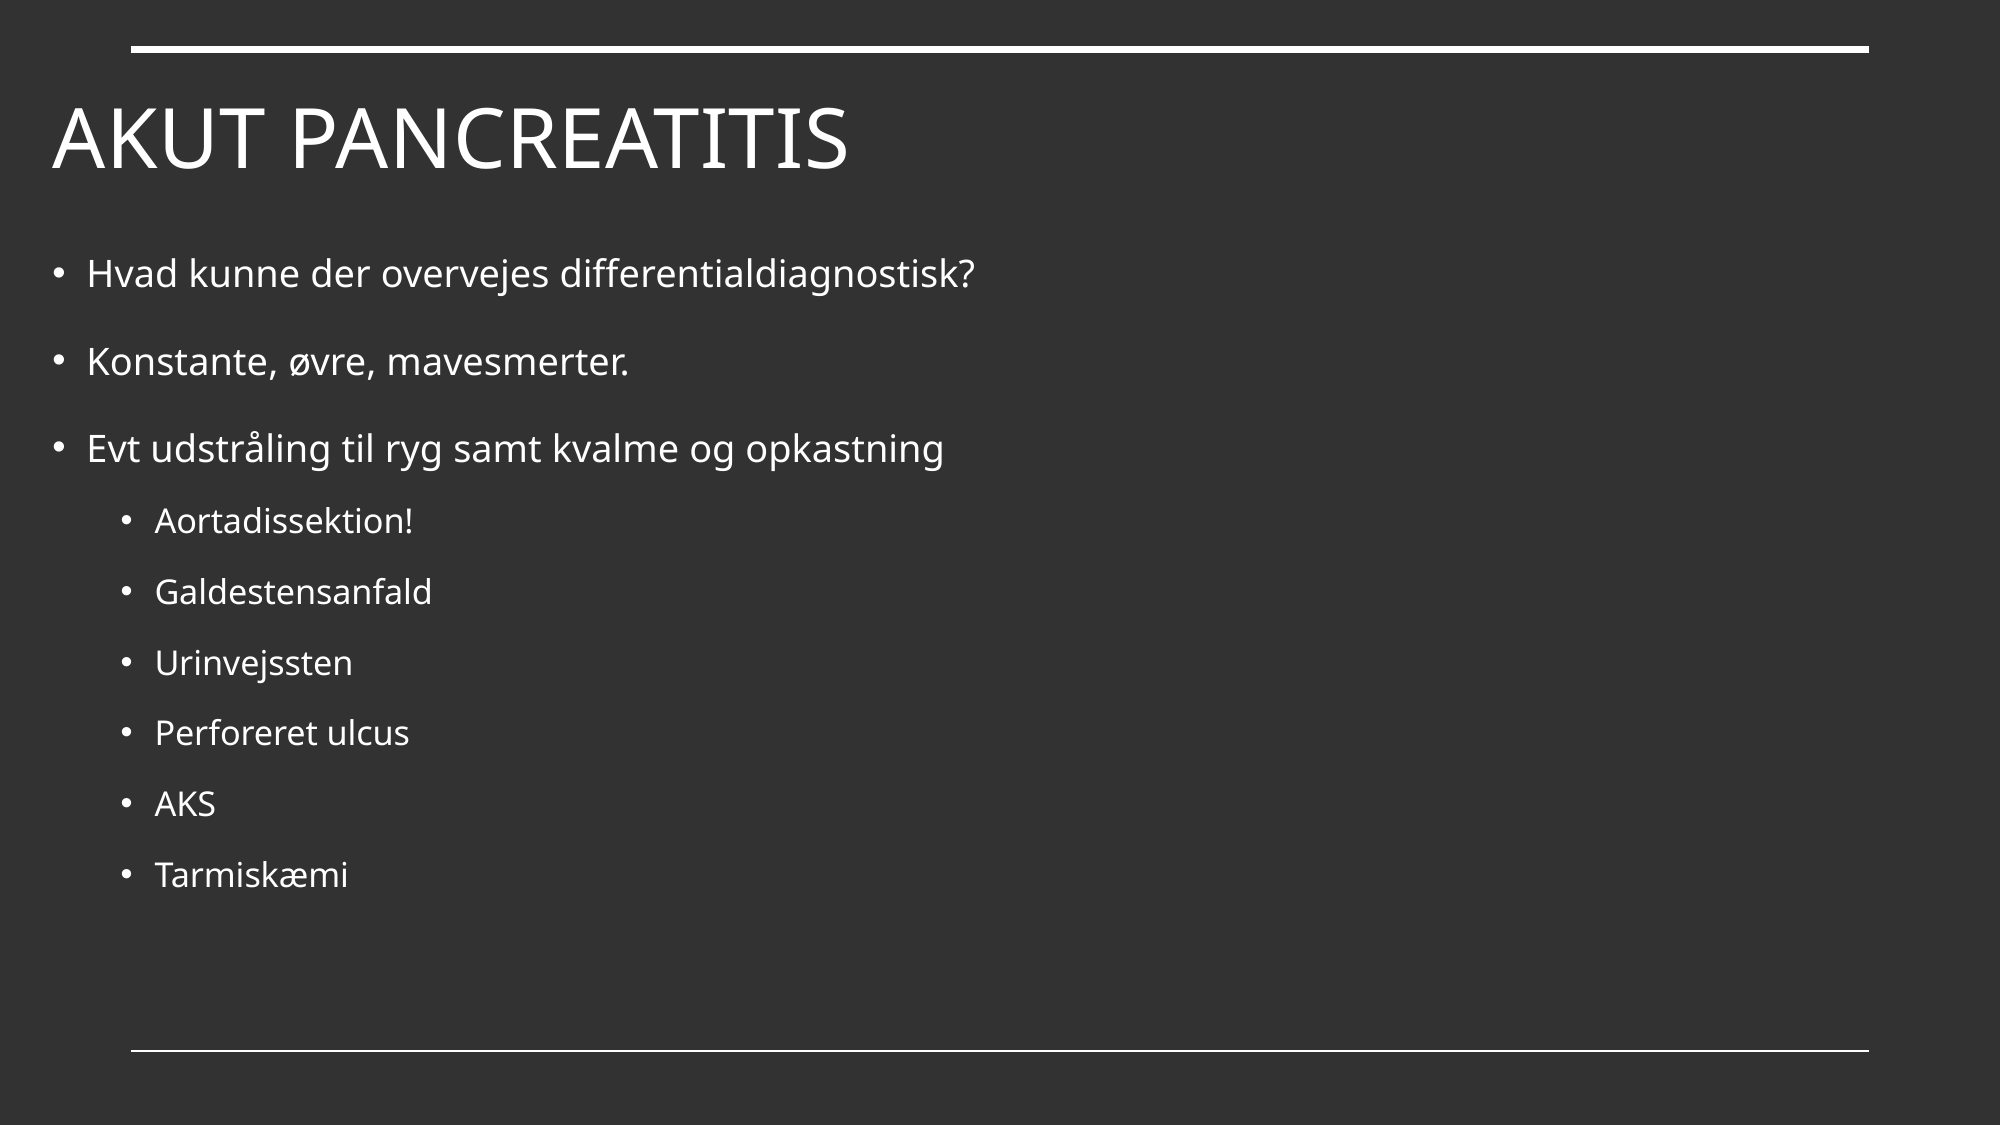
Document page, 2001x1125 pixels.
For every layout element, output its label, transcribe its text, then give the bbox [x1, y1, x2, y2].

list Hvad kunne der overvejes differentialdiagnostisk? Konstante, øvre, mavesmerter. Evt udstråling til ryg samt kvalme og opkastning Aortadissektion! Galdestensanfald Urinvejssten Perforeret ulcus AKS Tarmiskæmi [37, 219, 1792, 906]
title Akut pancreatitis [37, 77, 1792, 219]
